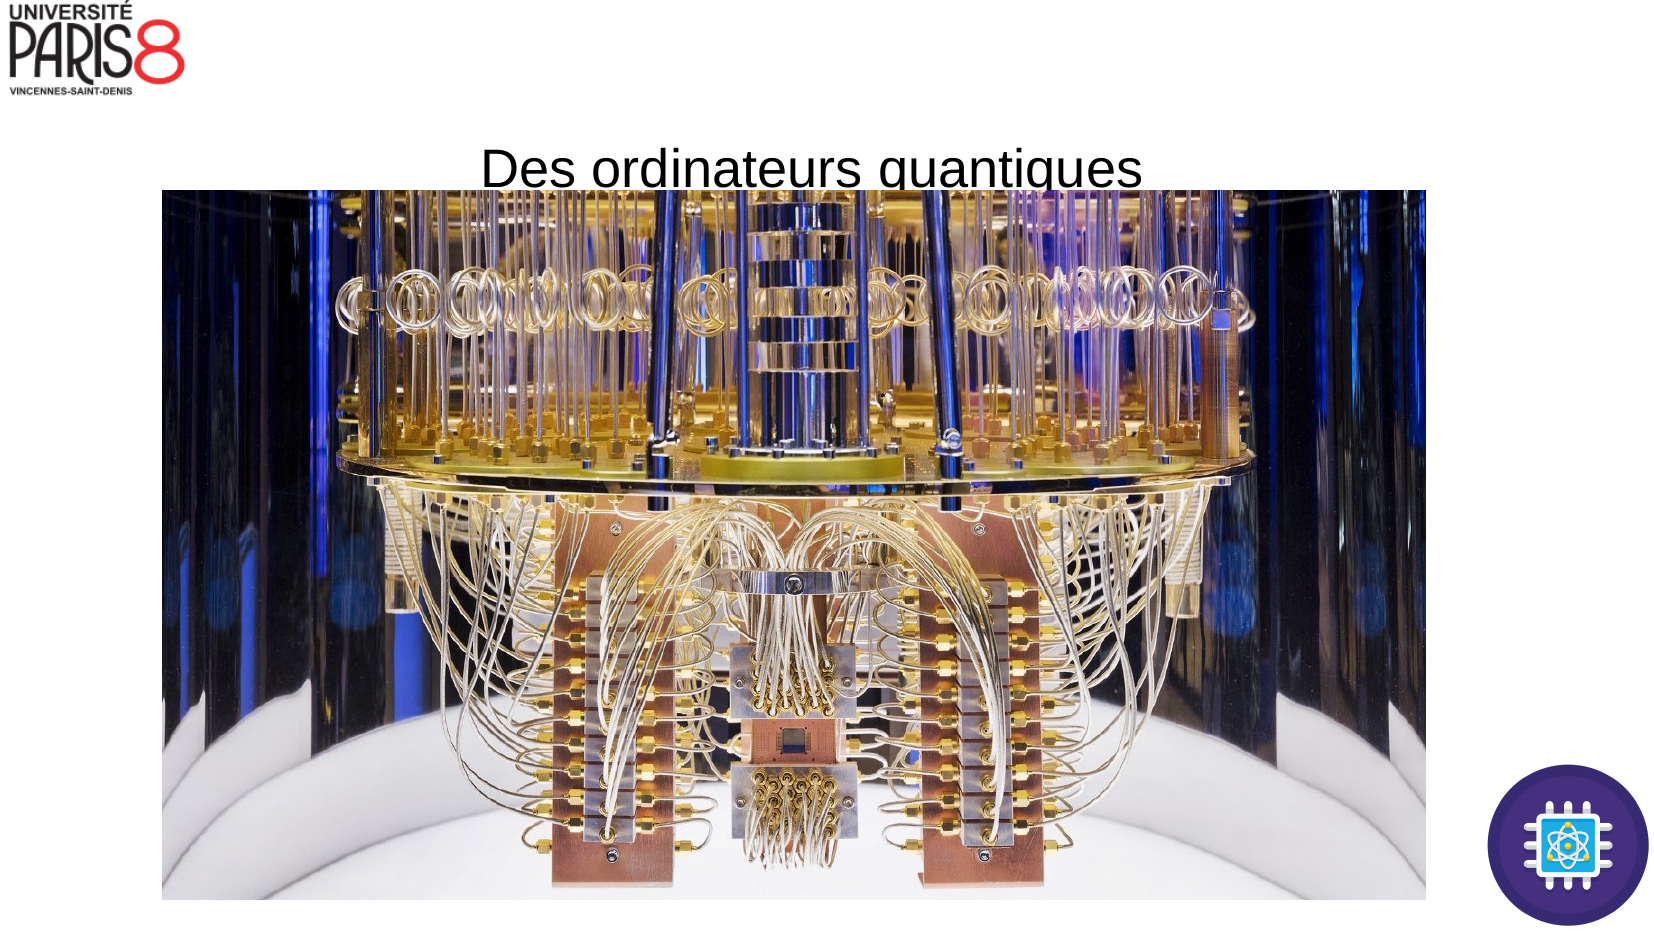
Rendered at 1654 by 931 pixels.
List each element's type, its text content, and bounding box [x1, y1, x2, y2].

picture [0, 0, 192, 100]
picture [1482, 759, 1654, 931]
picture [162, 190, 1426, 901]
title Des ordinateurs quantiques [86, 112, 1538, 226]
